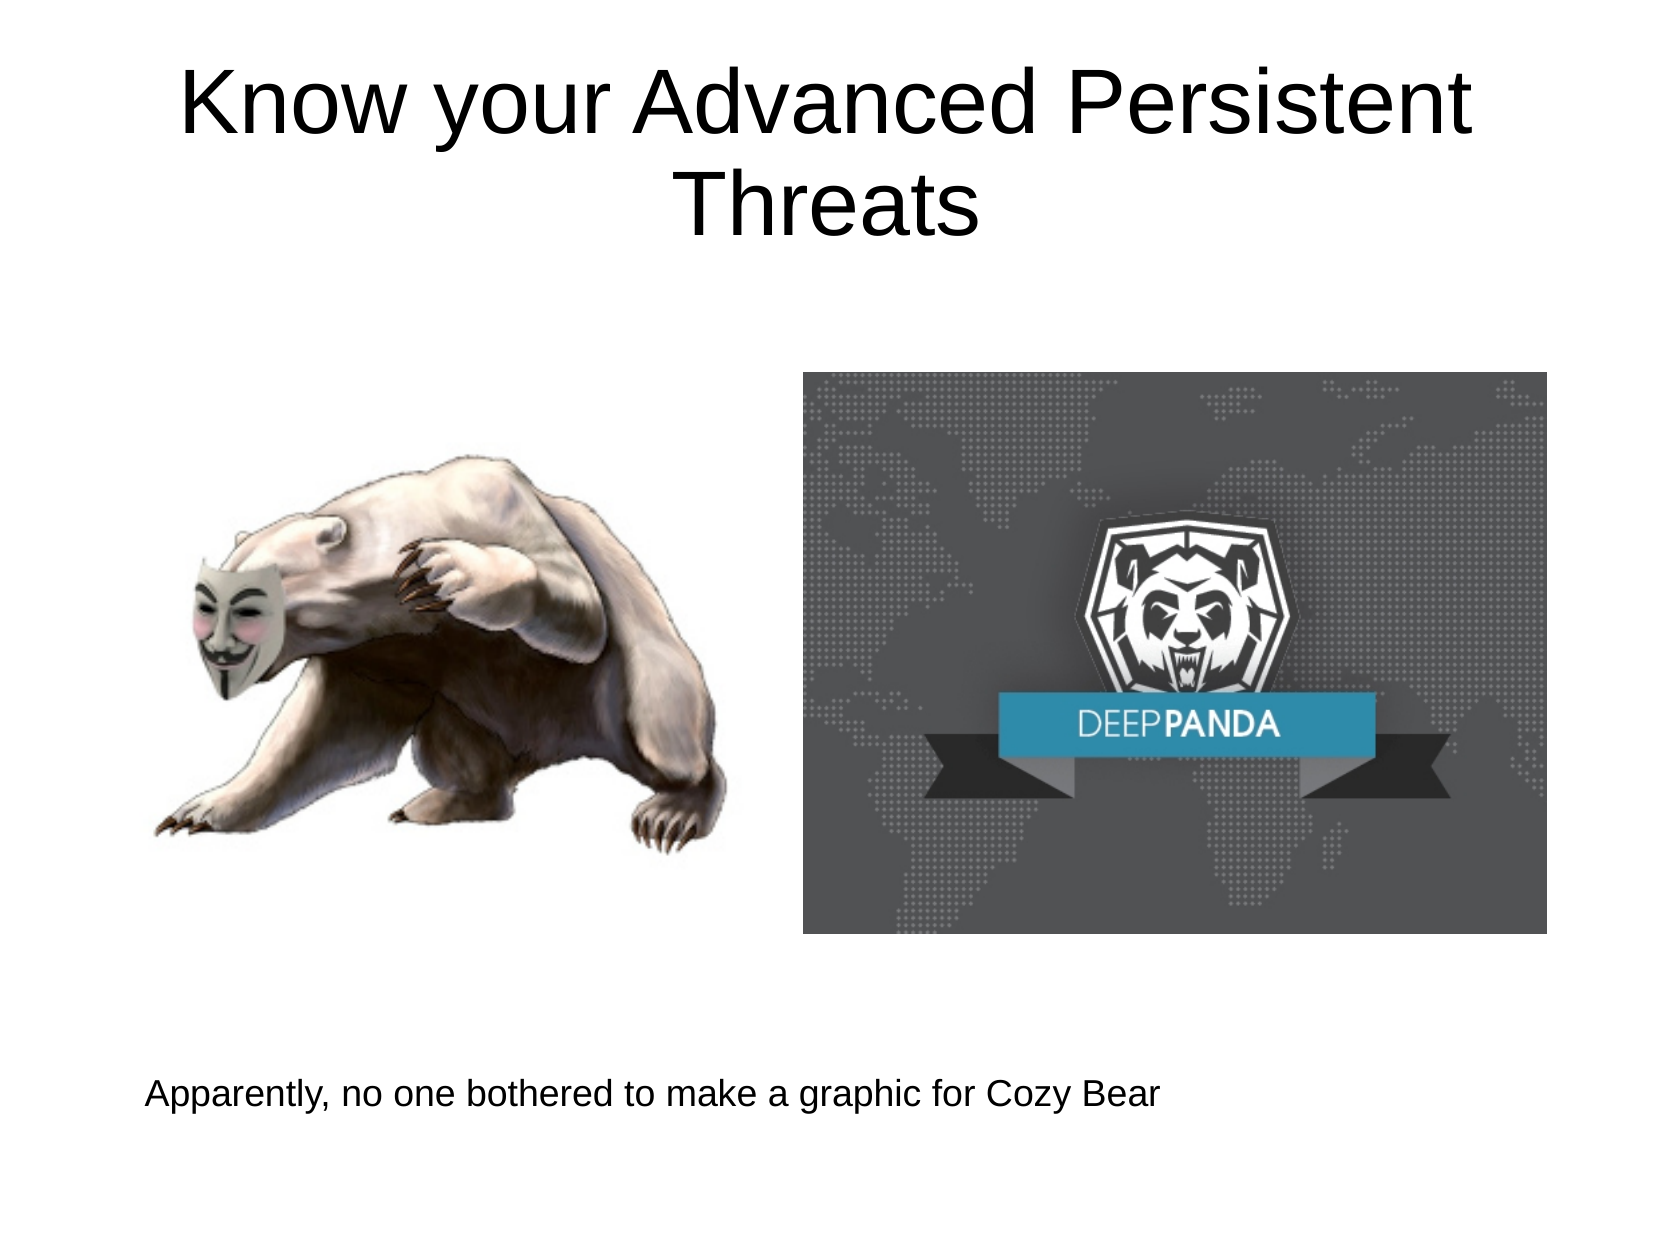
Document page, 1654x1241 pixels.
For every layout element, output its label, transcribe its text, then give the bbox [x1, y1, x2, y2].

picture [803, 372, 1547, 934]
picture [94, 425, 790, 886]
title Know your Advanced Persistent Threats [82, 49, 1571, 257]
text_box Apparently, no one bothered to make a graphic for Cozy Bear [129, 1065, 1347, 1123]
